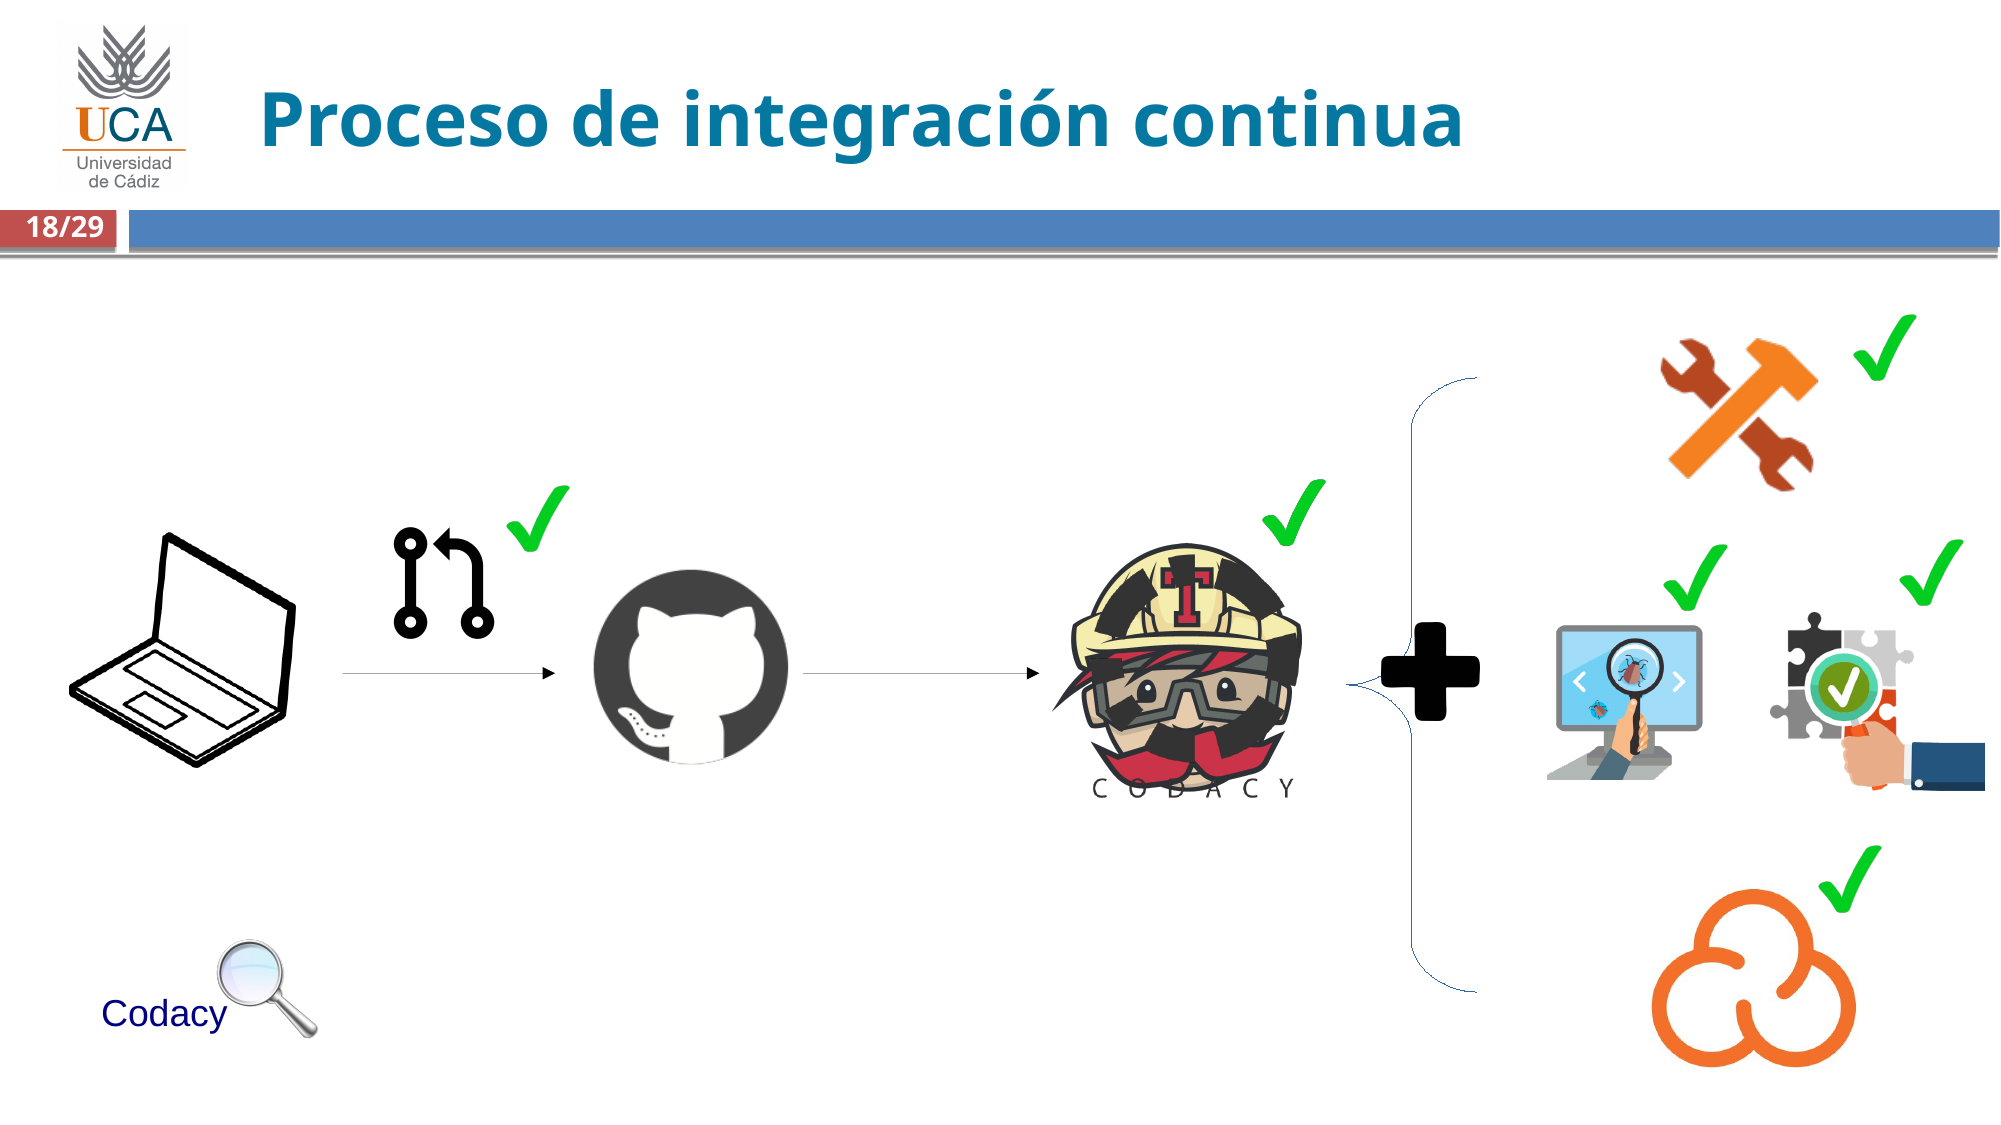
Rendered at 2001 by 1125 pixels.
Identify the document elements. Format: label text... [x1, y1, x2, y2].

picture [58, 22, 190, 191]
picture [1381, 622, 1480, 721]
text_box Codacy [86, 981, 307, 1052]
picture [1517, 536, 1737, 781]
picture [1748, 531, 1985, 827]
picture [377, 477, 839, 815]
text_box Proceso de integración continua [243, 44, 1925, 188]
picture [216, 937, 319, 1040]
picture [1629, 837, 1891, 1111]
picture [69, 532, 296, 768]
text_box <número>/29 [0, 196, 130, 260]
picture [1041, 471, 1347, 843]
picture [1564, 306, 1926, 526]
